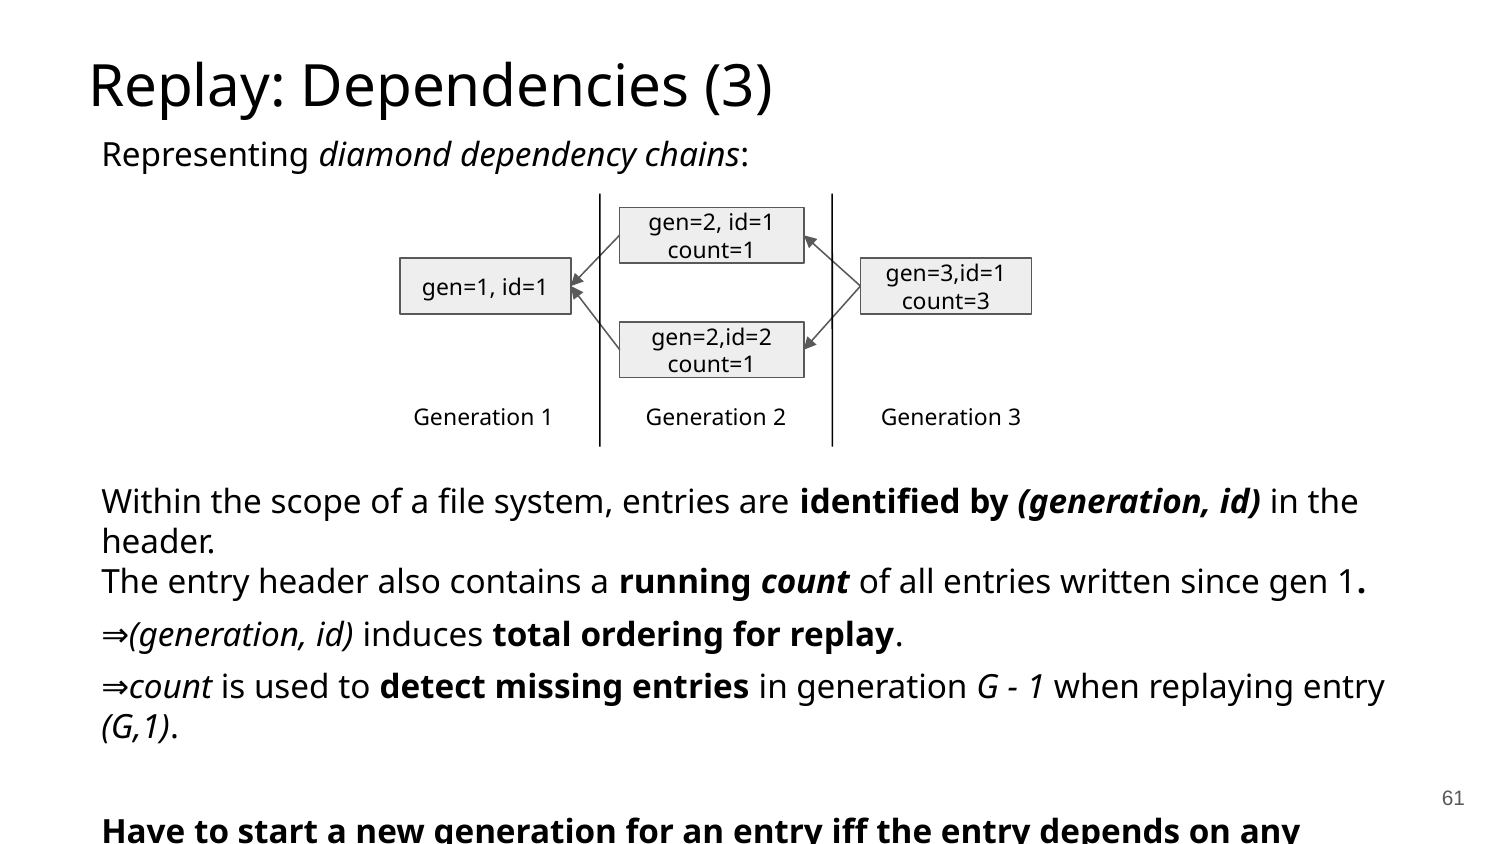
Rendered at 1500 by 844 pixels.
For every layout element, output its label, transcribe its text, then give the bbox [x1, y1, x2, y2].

text_box Generation 1 [398, 399, 570, 433]
text_box Within the scope of a file system, entries are identified by (generation, id) in the header. The entry header also contains a running count of all entries written since gen 1. ⇒(generation, id) induces total ordering for replay. ⇒count is used to detect missing entries in generation G - 1 when replaying entry (G,1). Have to start a new generation for an entry iff the entry depends on any previous entry. [86, 465, 1414, 801]
title Replay: Dependencies (3) [73, 33, 1405, 165]
text_box gen=2, id=1 count=1 [619, 207, 804, 264]
text_box gen=1, id=1 [400, 258, 571, 315]
text_box Generation 3 [865, 399, 1037, 433]
text_box gen=2,id=2 count=1 [619, 321, 804, 378]
text_box gen=3,id=1 count=3 [860, 258, 1032, 315]
slide_number <number> [1389, 764, 1480, 830]
text_box Representing diamond dependency chains: [86, 118, 1349, 194]
text_box Generation 2 [630, 399, 802, 433]
